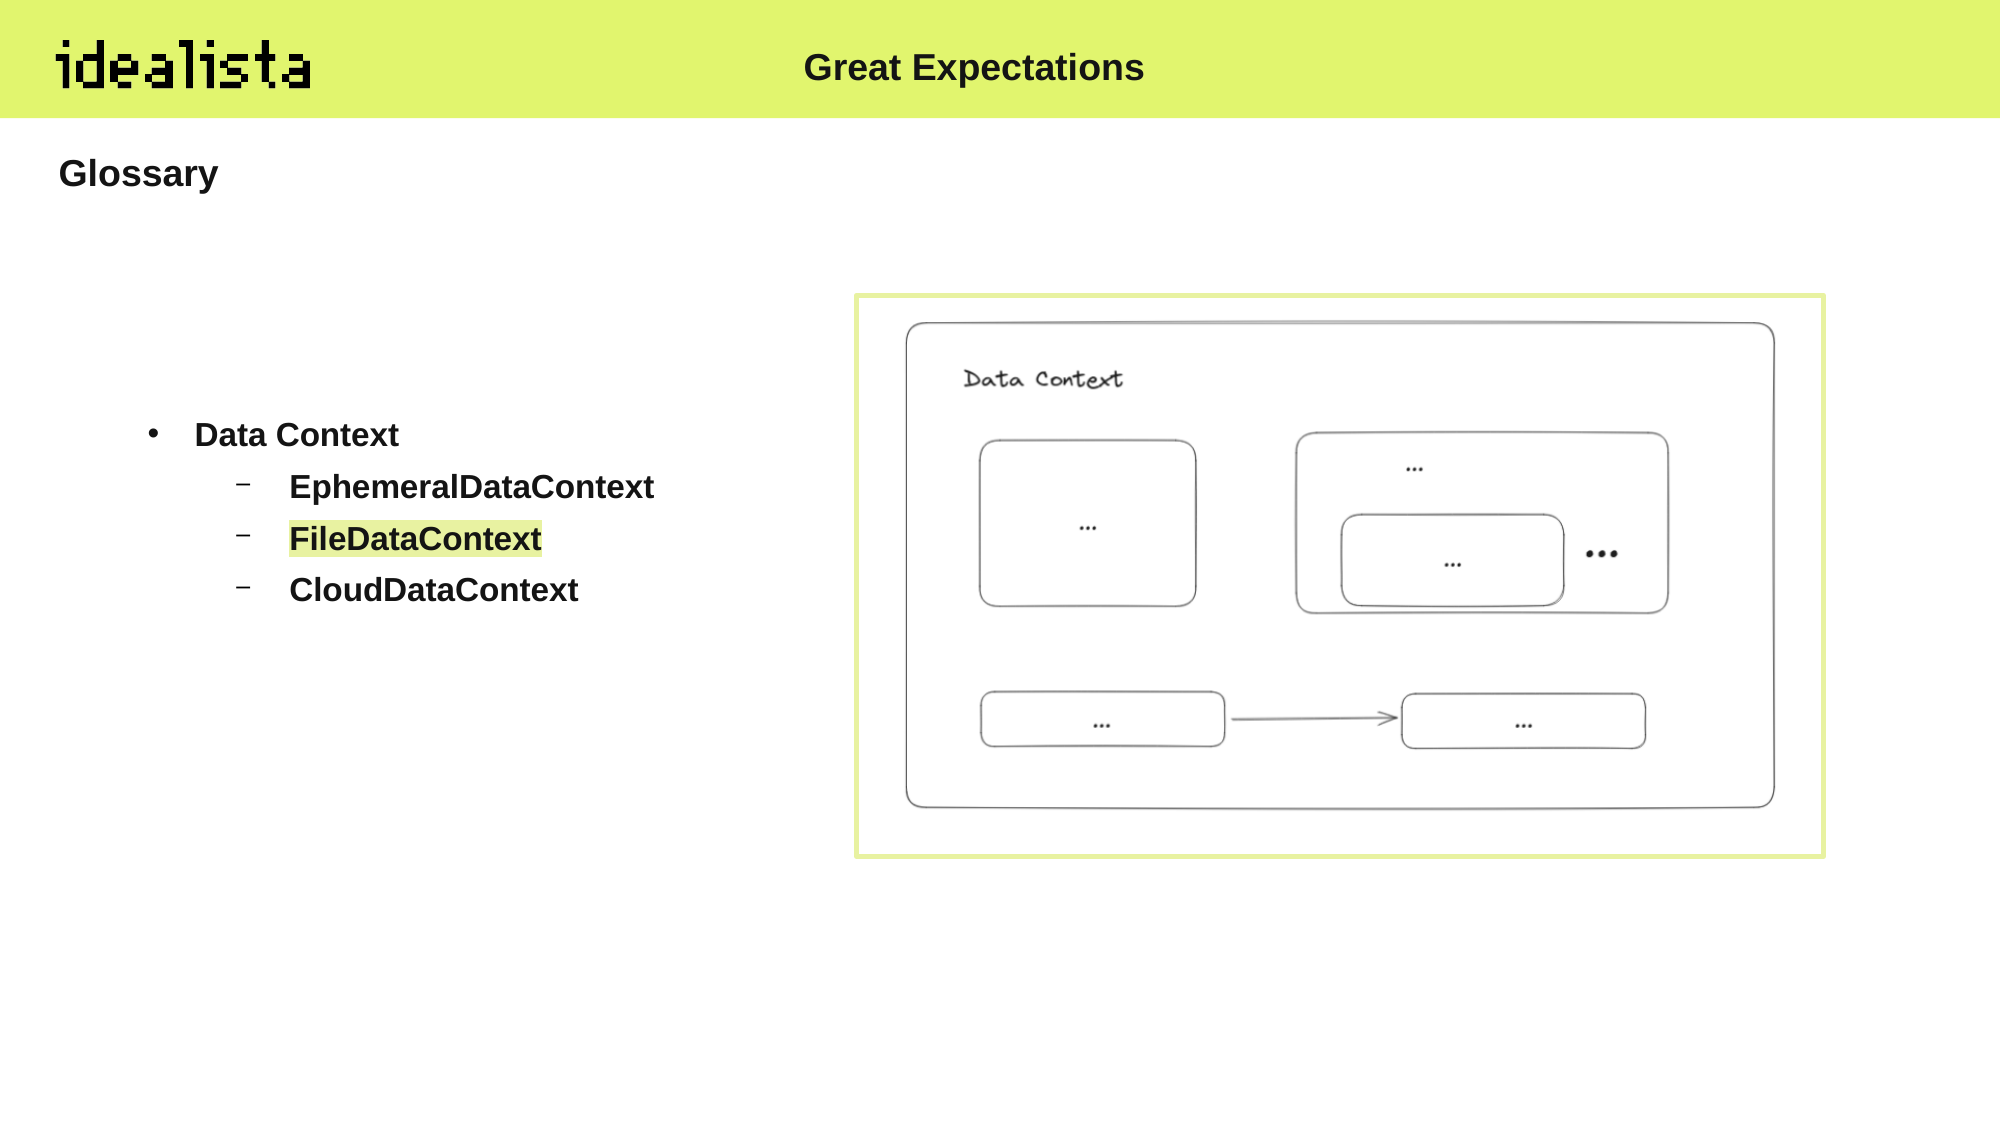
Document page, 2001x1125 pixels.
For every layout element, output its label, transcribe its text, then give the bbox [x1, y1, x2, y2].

picture [859, 298, 1821, 854]
list Data Context EphemeralDataContext FileDataContext CloudDataContext [147, 413, 854, 777]
title Glossary [58, 147, 1949, 195]
title Great Expectations [590, 41, 1359, 89]
picture [53, 36, 318, 92]
